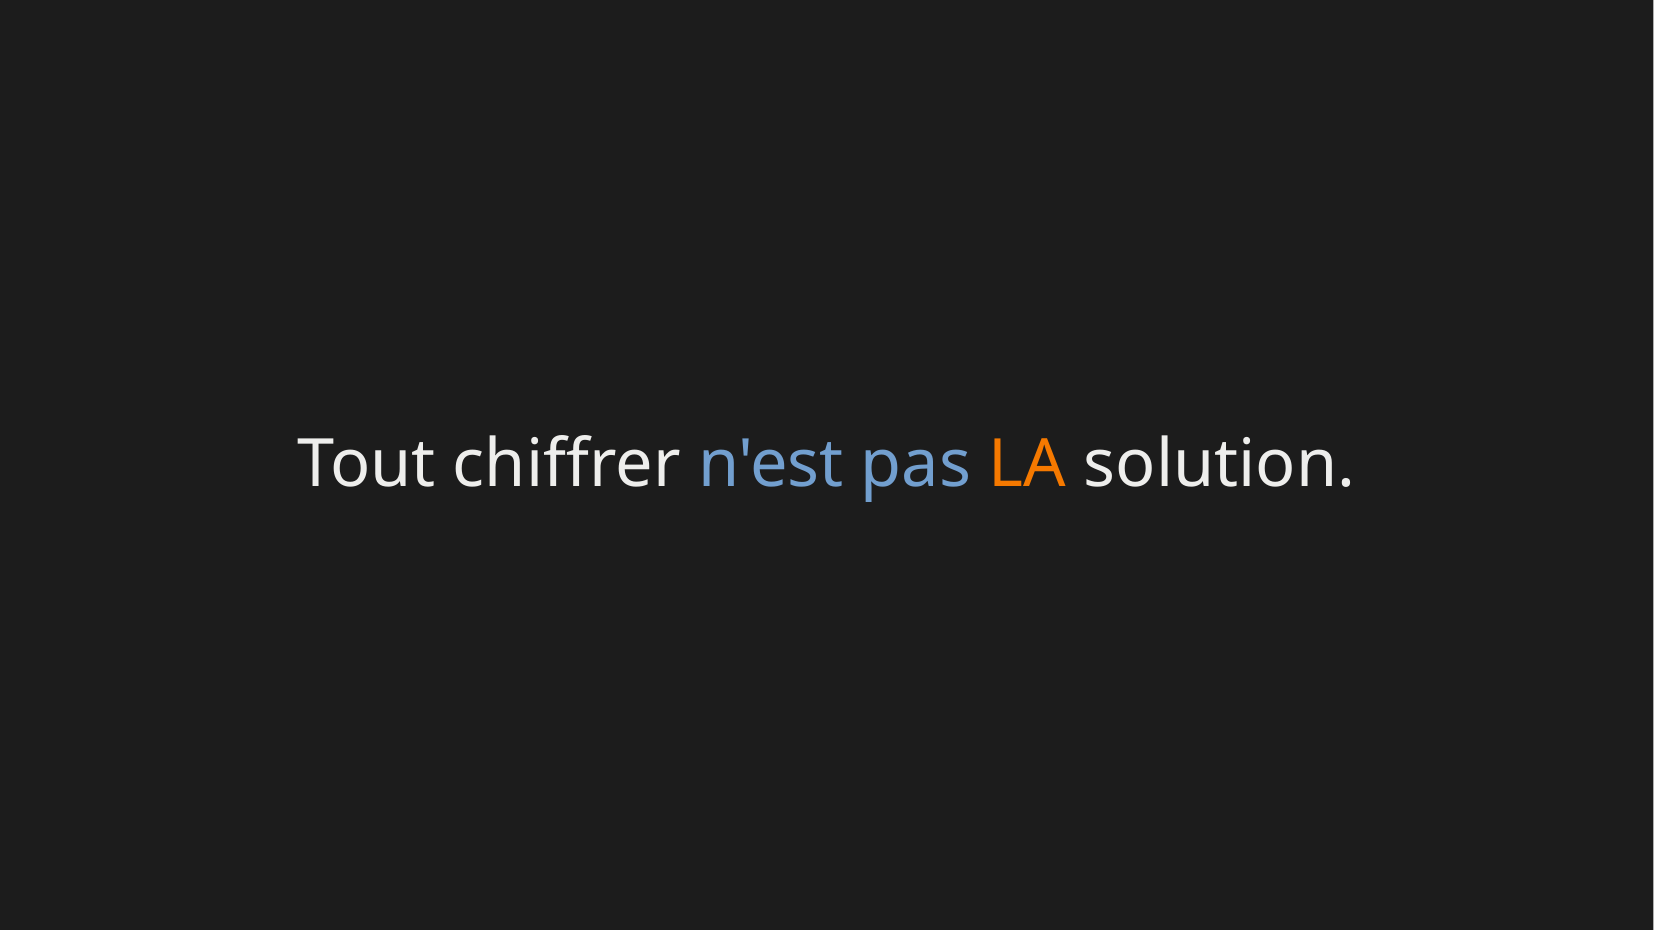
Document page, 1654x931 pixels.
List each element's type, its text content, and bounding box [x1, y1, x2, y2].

subtitle Tout chiffrer n'est pas LA solution. [82, 36, 1571, 886]
